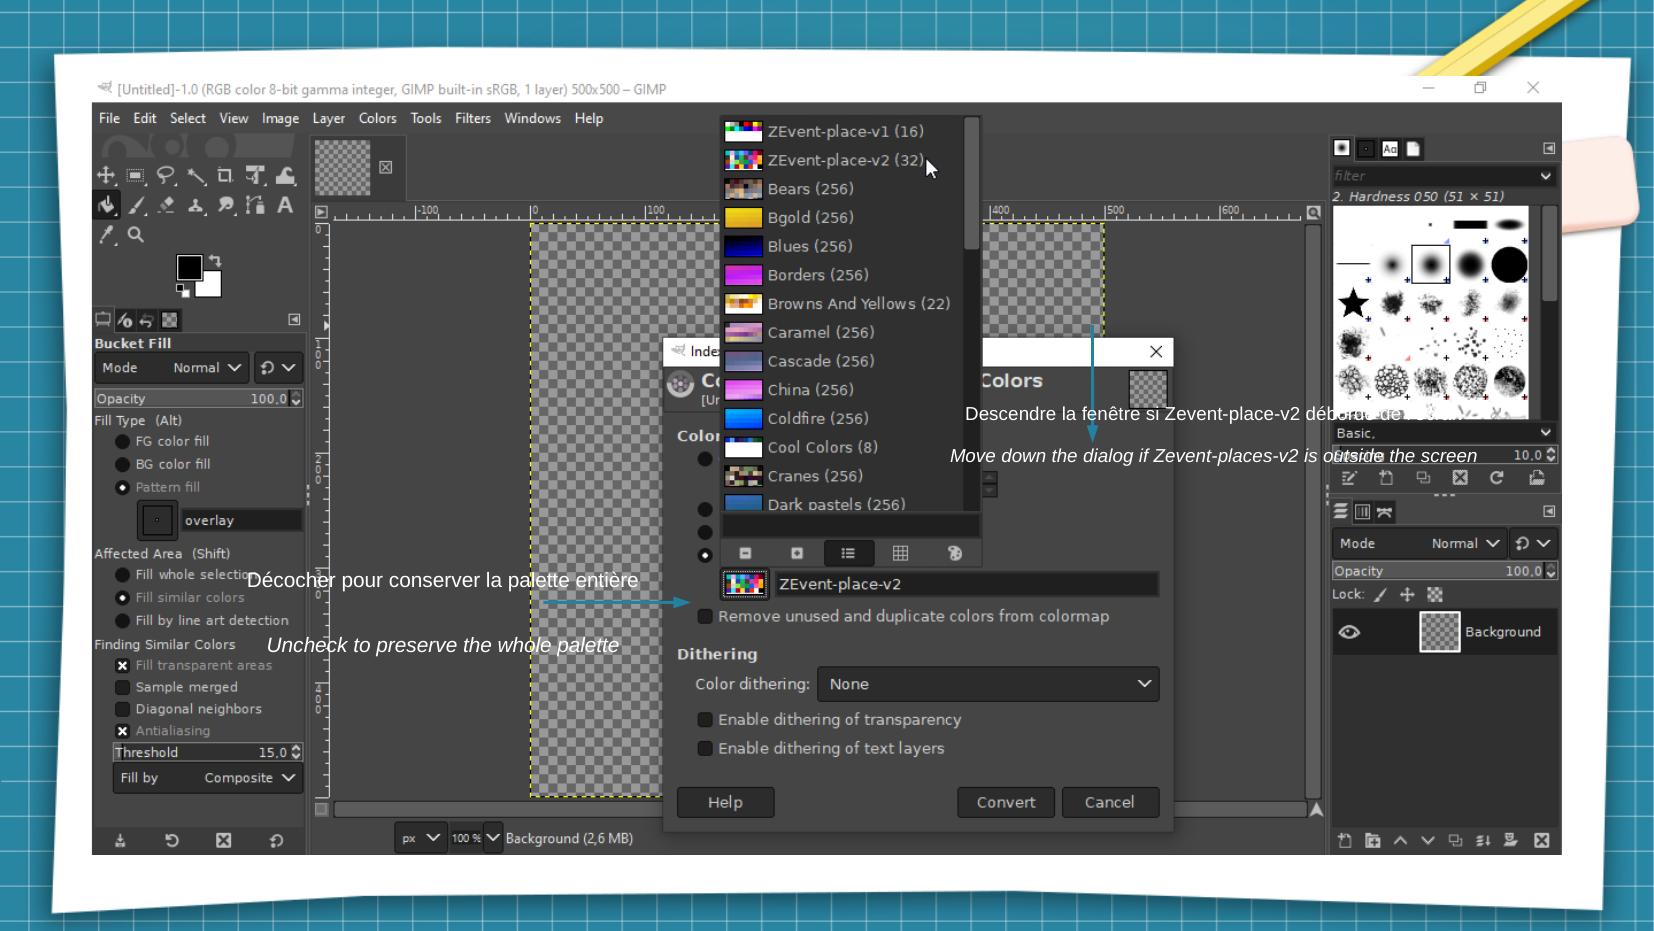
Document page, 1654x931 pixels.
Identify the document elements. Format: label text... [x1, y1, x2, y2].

picture [91, 76, 1562, 855]
text_box Descendre la fenêtre si Zevent-place-v2 déborde de l’écran Move down the dialog if Zevent-places-v2 is outside the screen [934, 395, 1493, 476]
text_box Décocher pour conserver la palette entière Uncheck to preserve the whole palette [229, 561, 657, 668]
